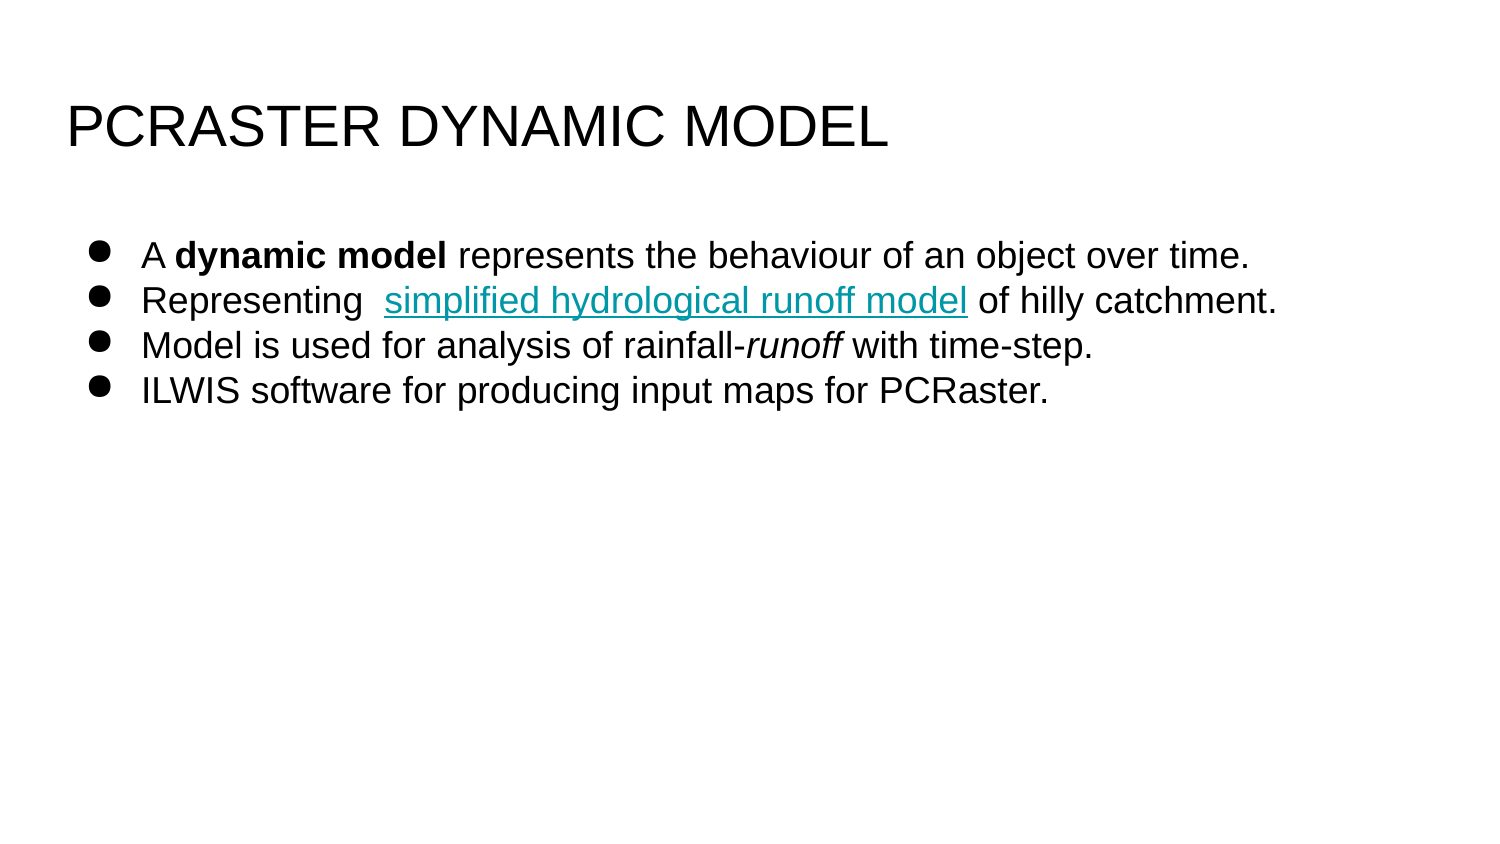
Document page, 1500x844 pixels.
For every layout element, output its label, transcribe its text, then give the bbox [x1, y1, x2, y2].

list A dynamic model represents the behaviour of an object over time. Representing simplified hydrological runoff model of hilly catchment. Model is used for analysis of rainfall-runoff with time-step. ILWIS software for producing input maps for PCRaster. [51, 189, 1449, 750]
title PCRASTER DYNAMIC MODEL [51, 72, 1449, 167]
